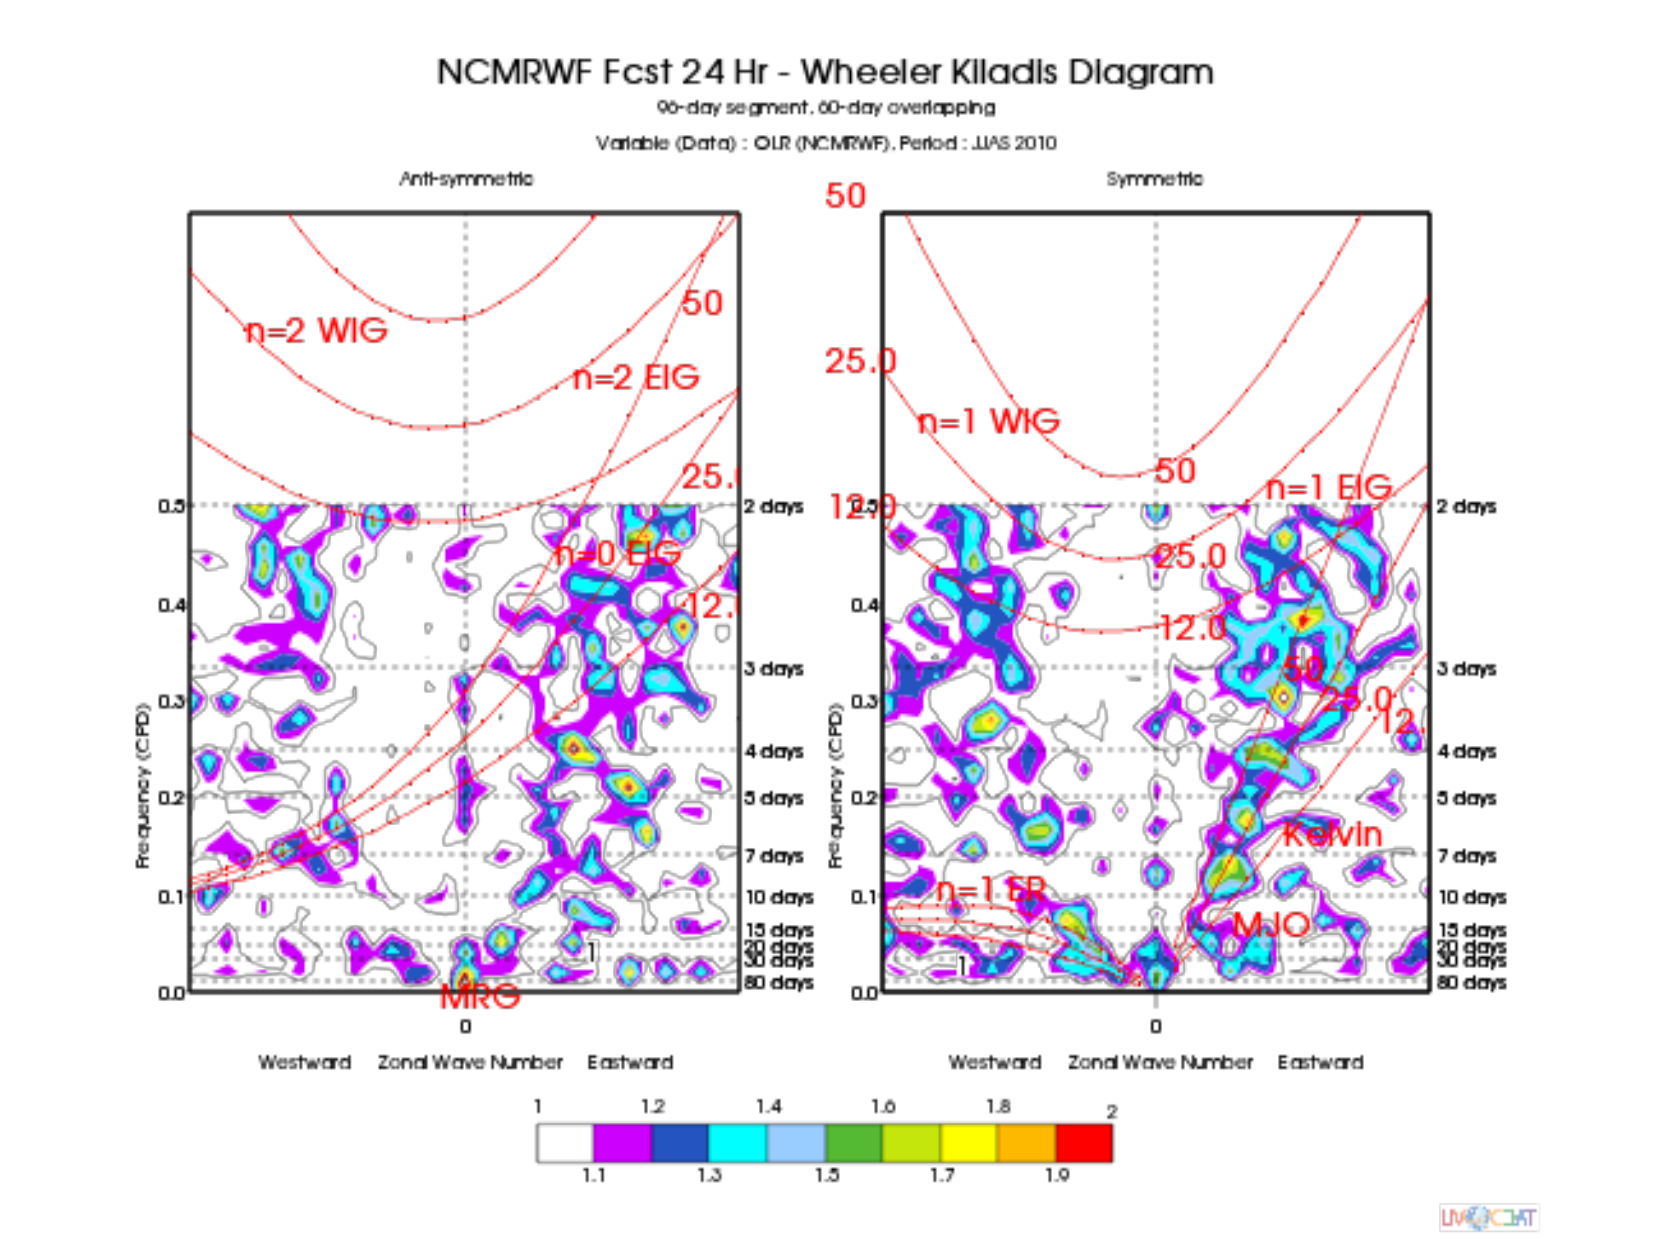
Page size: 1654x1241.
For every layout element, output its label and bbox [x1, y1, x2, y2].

picture [106, 35, 1548, 1235]
